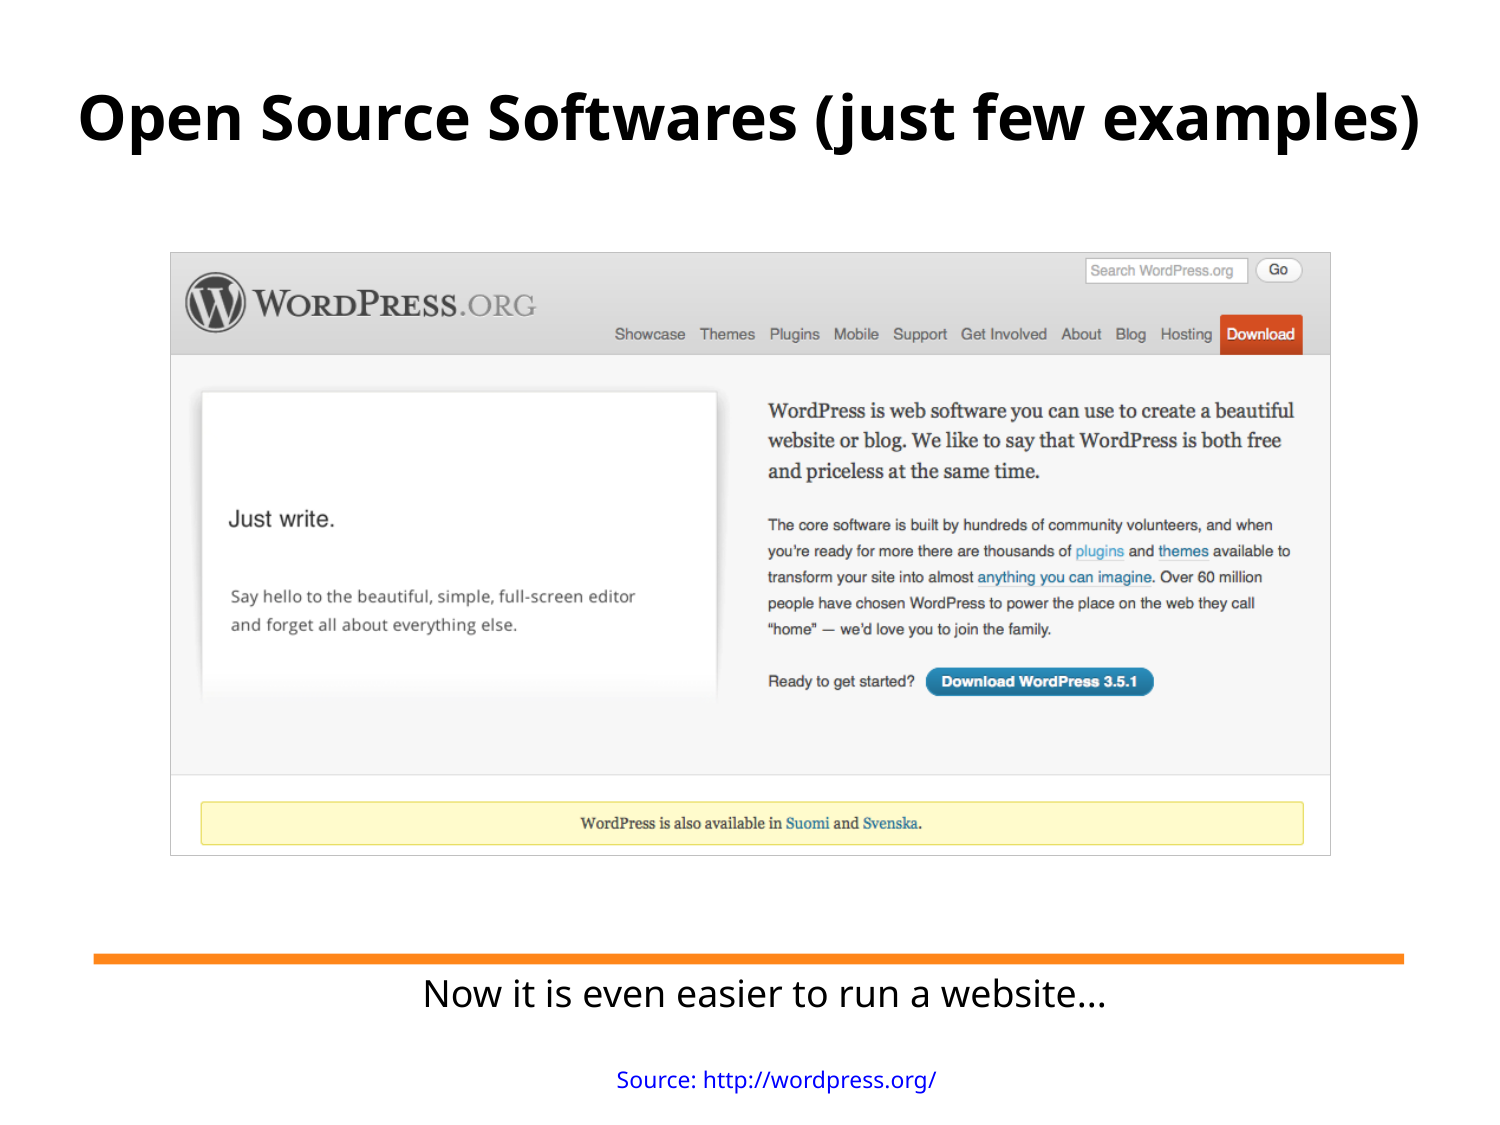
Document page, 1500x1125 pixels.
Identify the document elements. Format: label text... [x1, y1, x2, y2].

text_box Now it is even easier to run a website... [382, 960, 1148, 1020]
picture [0, 0, 1500, 1125]
text_box Source: http://wordpress.org/ [601, 1056, 899, 1098]
title Open Source Softwares (just few examples) [75, 44, 1426, 188]
